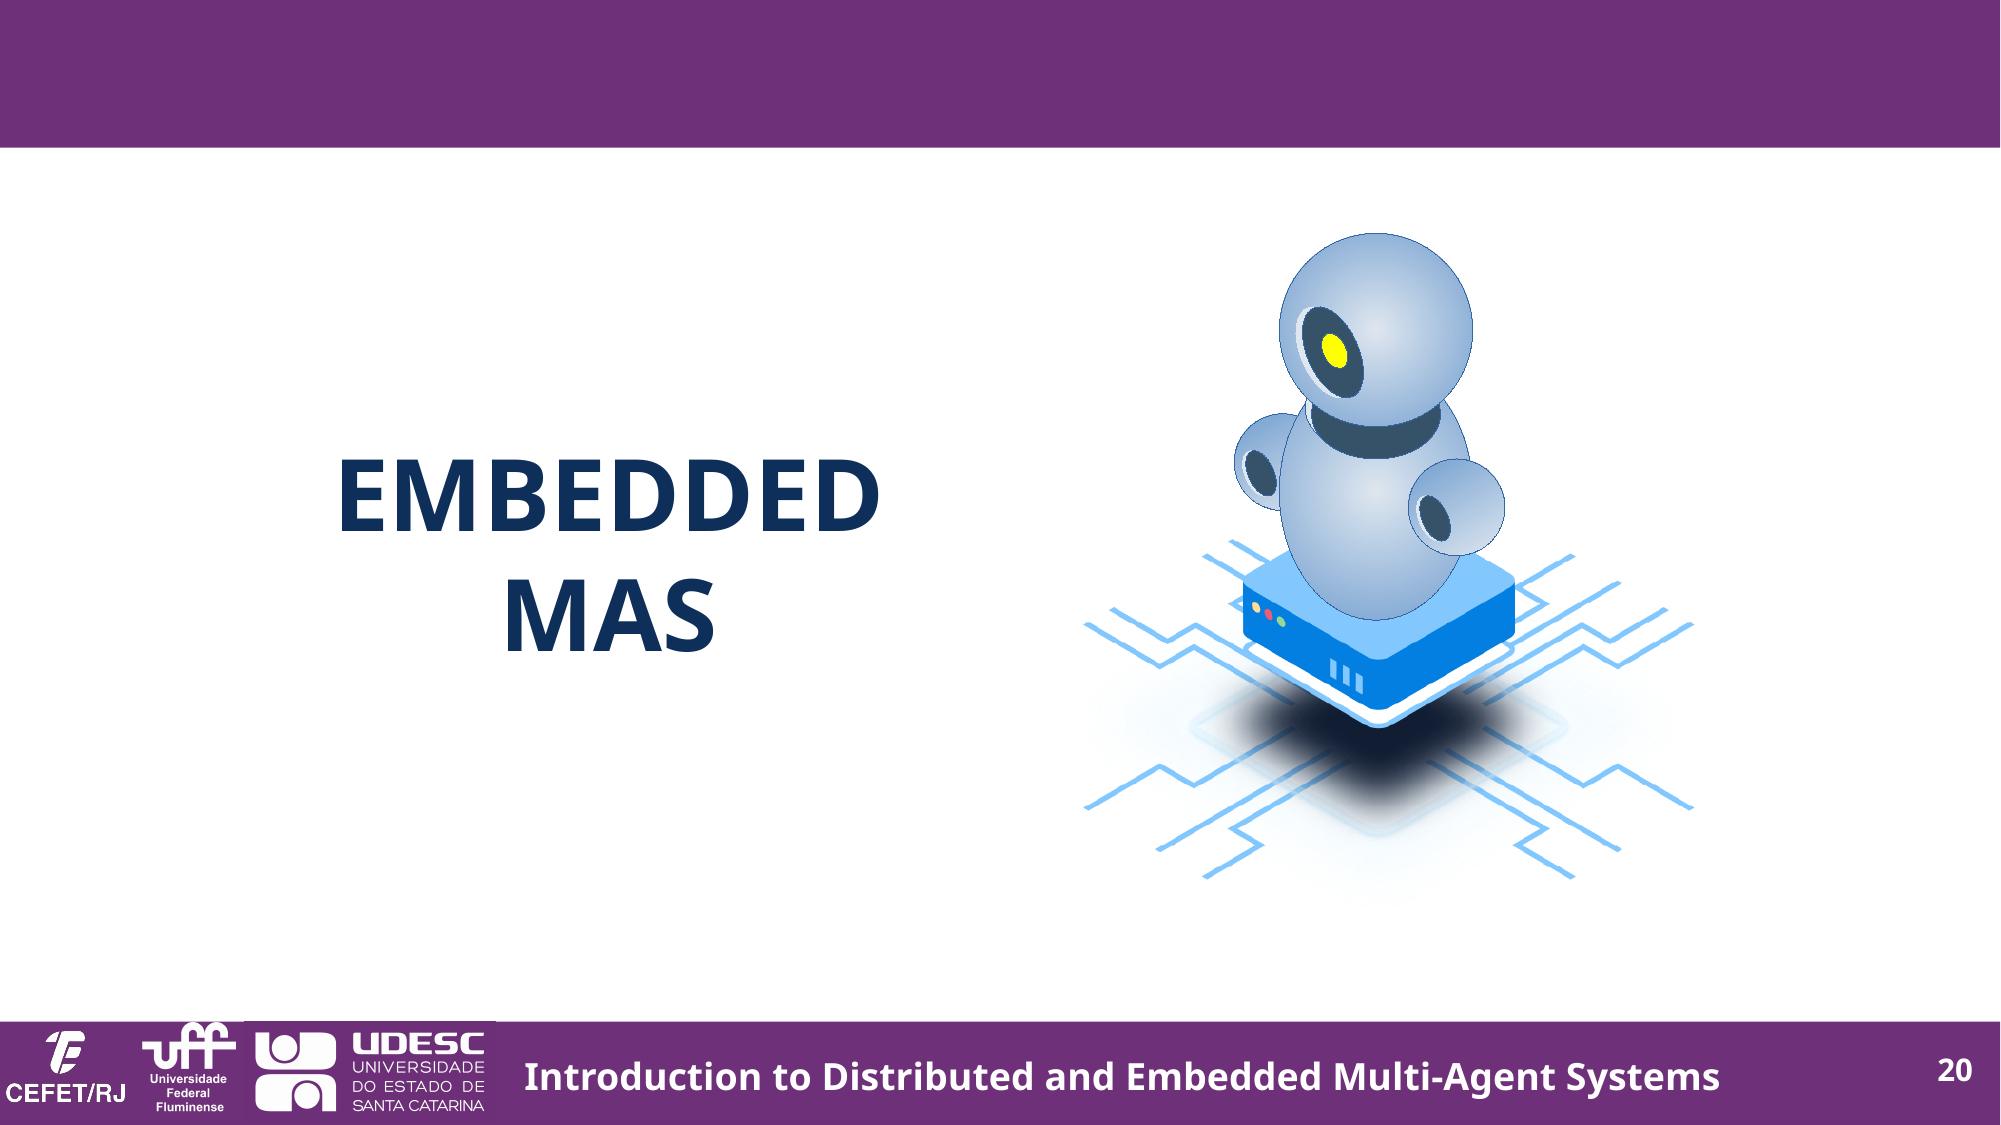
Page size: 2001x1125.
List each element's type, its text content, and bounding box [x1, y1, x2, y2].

picture [141, 1021, 237, 1117]
text_box EMBEDDED MAS [103, 424, 1115, 679]
picture [1059, 501, 1698, 927]
picture [244, 1021, 496, 1123]
text_box [1234, 233, 1505, 621]
picture [6, 1009, 125, 1125]
